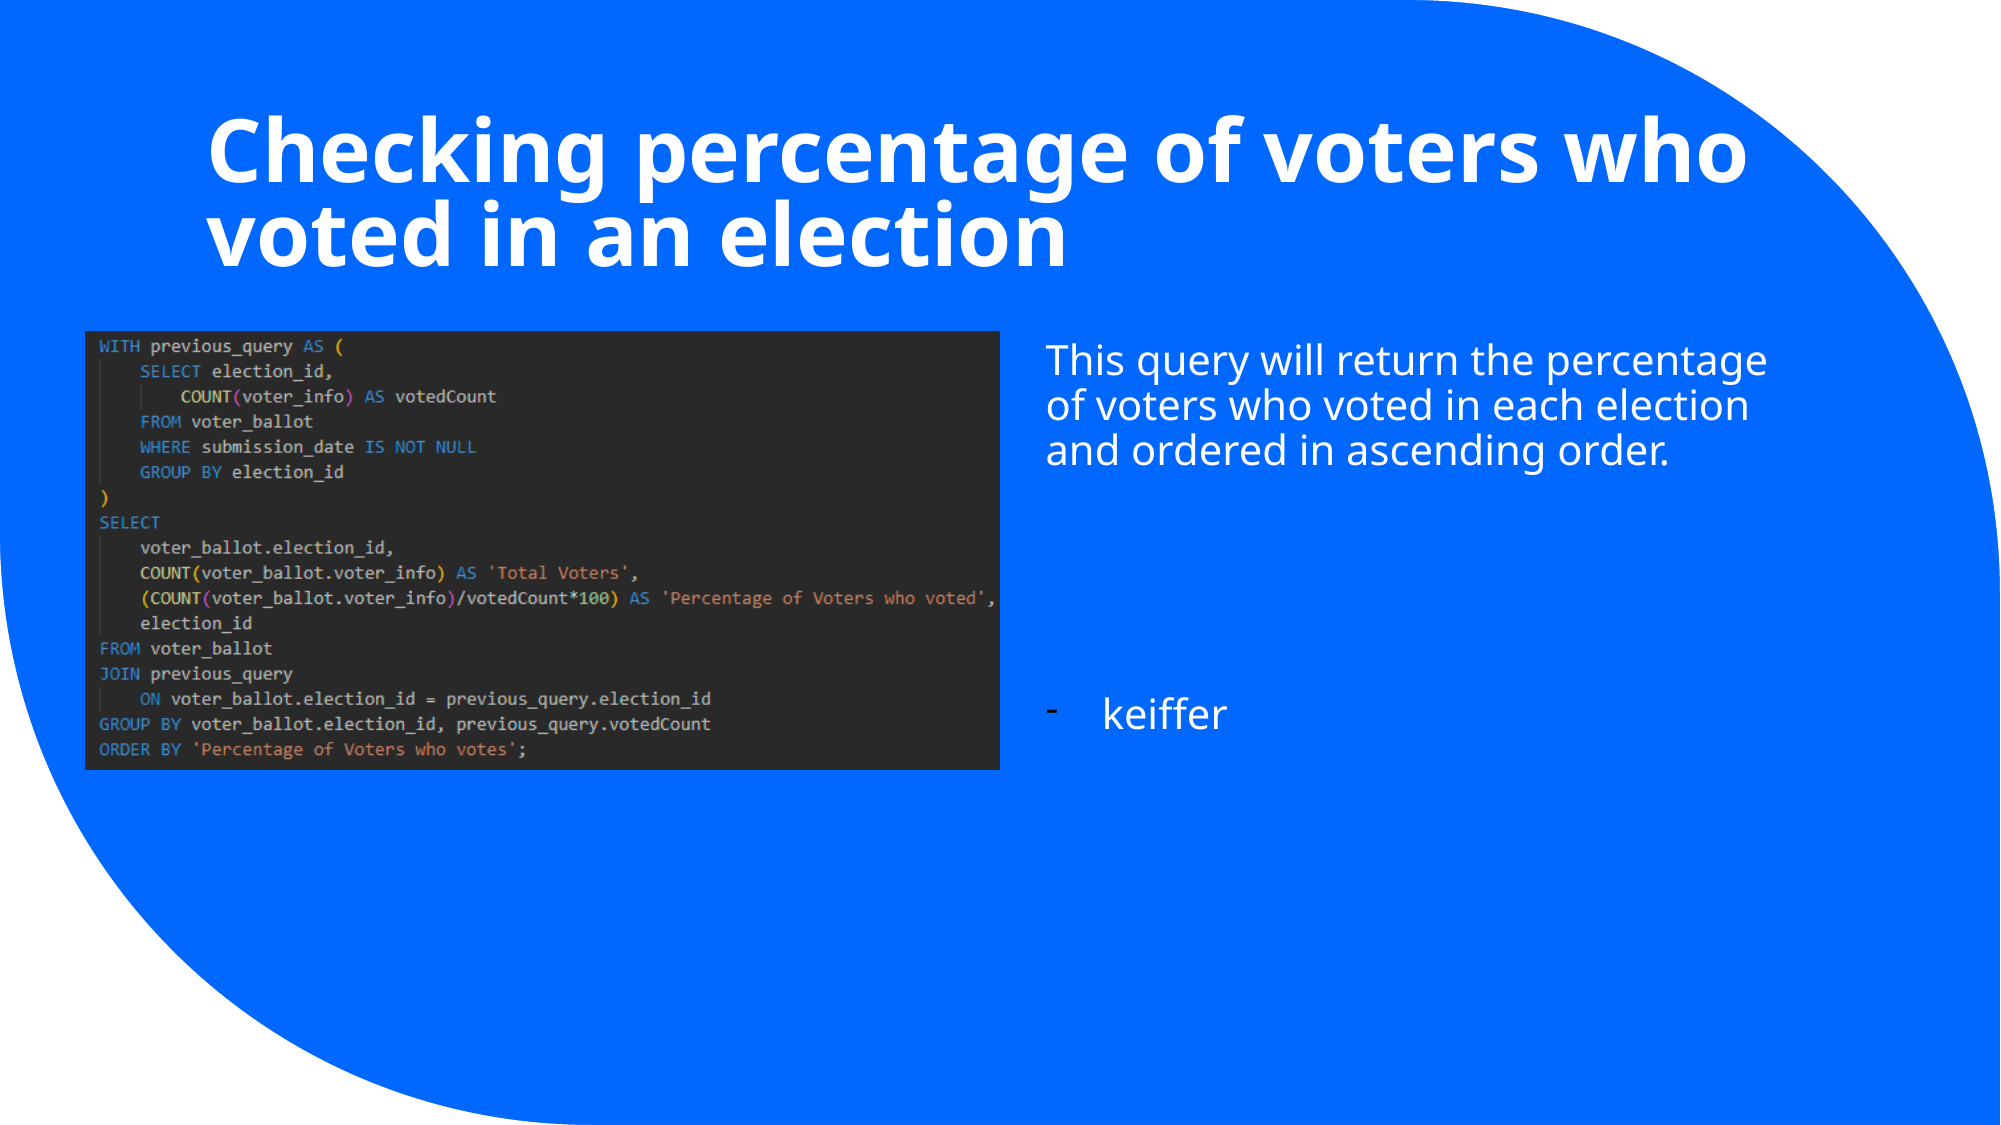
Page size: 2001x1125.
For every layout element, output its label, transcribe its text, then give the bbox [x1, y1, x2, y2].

picture [85, 331, 1000, 770]
title Checking percentage of voters who voted in an election [191, 11, 1796, 292]
list This query will return the percentage of voters who voted in each election and ordered in ascending order. keiffer [1030, 332, 1796, 879]
